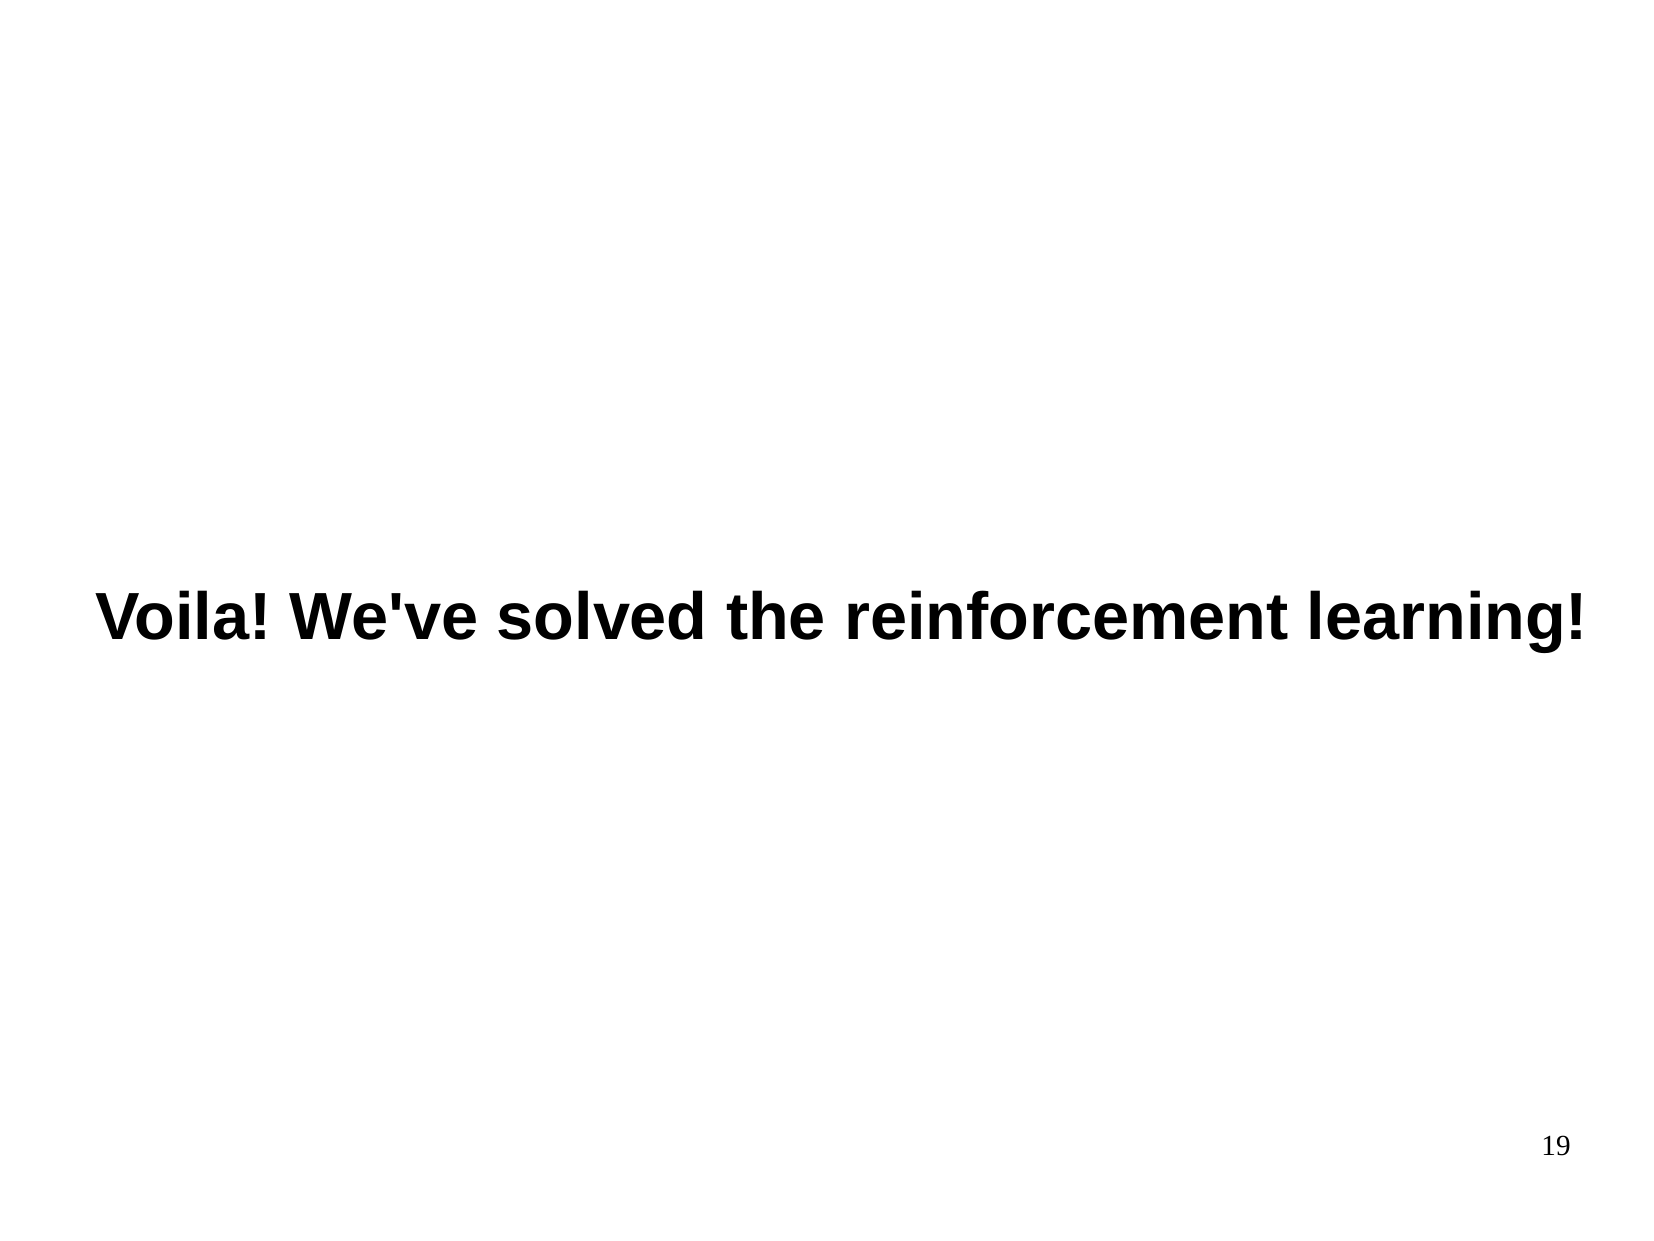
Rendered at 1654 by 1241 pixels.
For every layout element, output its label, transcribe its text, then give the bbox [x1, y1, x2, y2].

text_box Voila! We've solved the reinforcement learning! [0, 571, 1654, 864]
